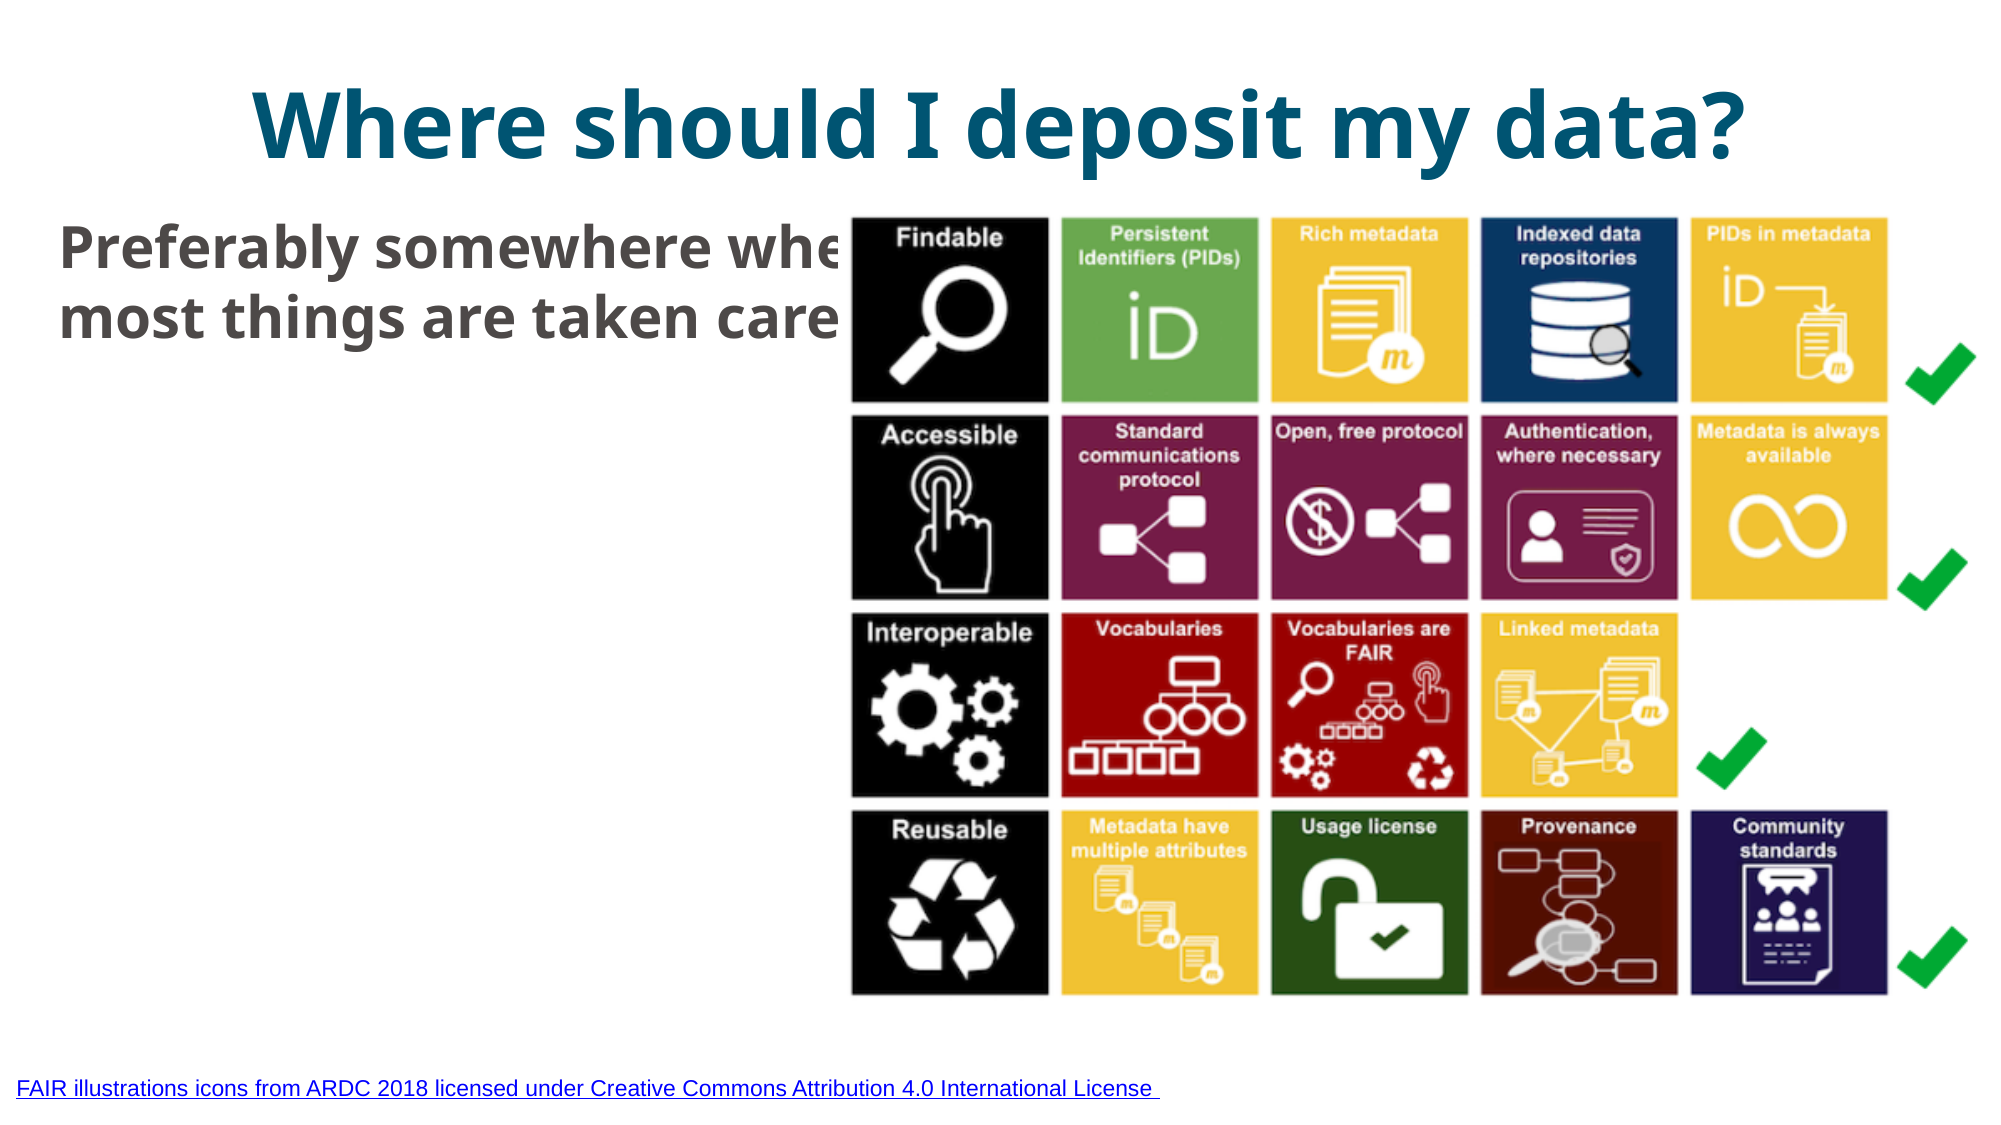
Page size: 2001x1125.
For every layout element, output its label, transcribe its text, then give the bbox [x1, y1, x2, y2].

text_box Preferably somewhere where most things are taken care of? [43, 203, 838, 1014]
text_box FAIR illustrations icons from ARDC 2018 licensed under Creative Commons Attribution 4.0 International License [1, 1066, 1282, 1125]
text_box Where should I deposit my data? [137, 20, 1863, 203]
picture [838, 201, 1983, 1015]
